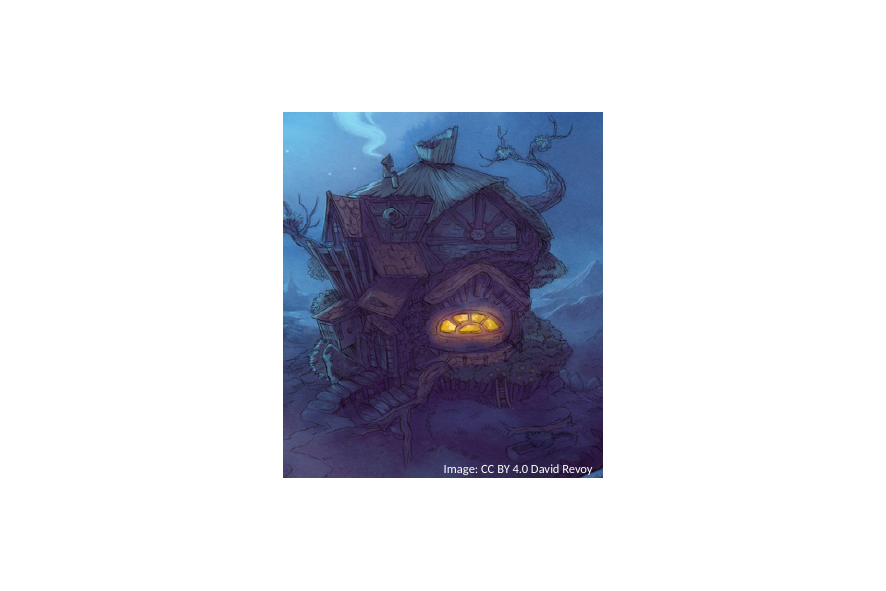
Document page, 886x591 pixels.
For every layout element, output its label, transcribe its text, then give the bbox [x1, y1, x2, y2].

picture [283, 112, 603, 478]
text_box Image: CC BY 4.0 David Revoy [435, 456, 605, 481]
